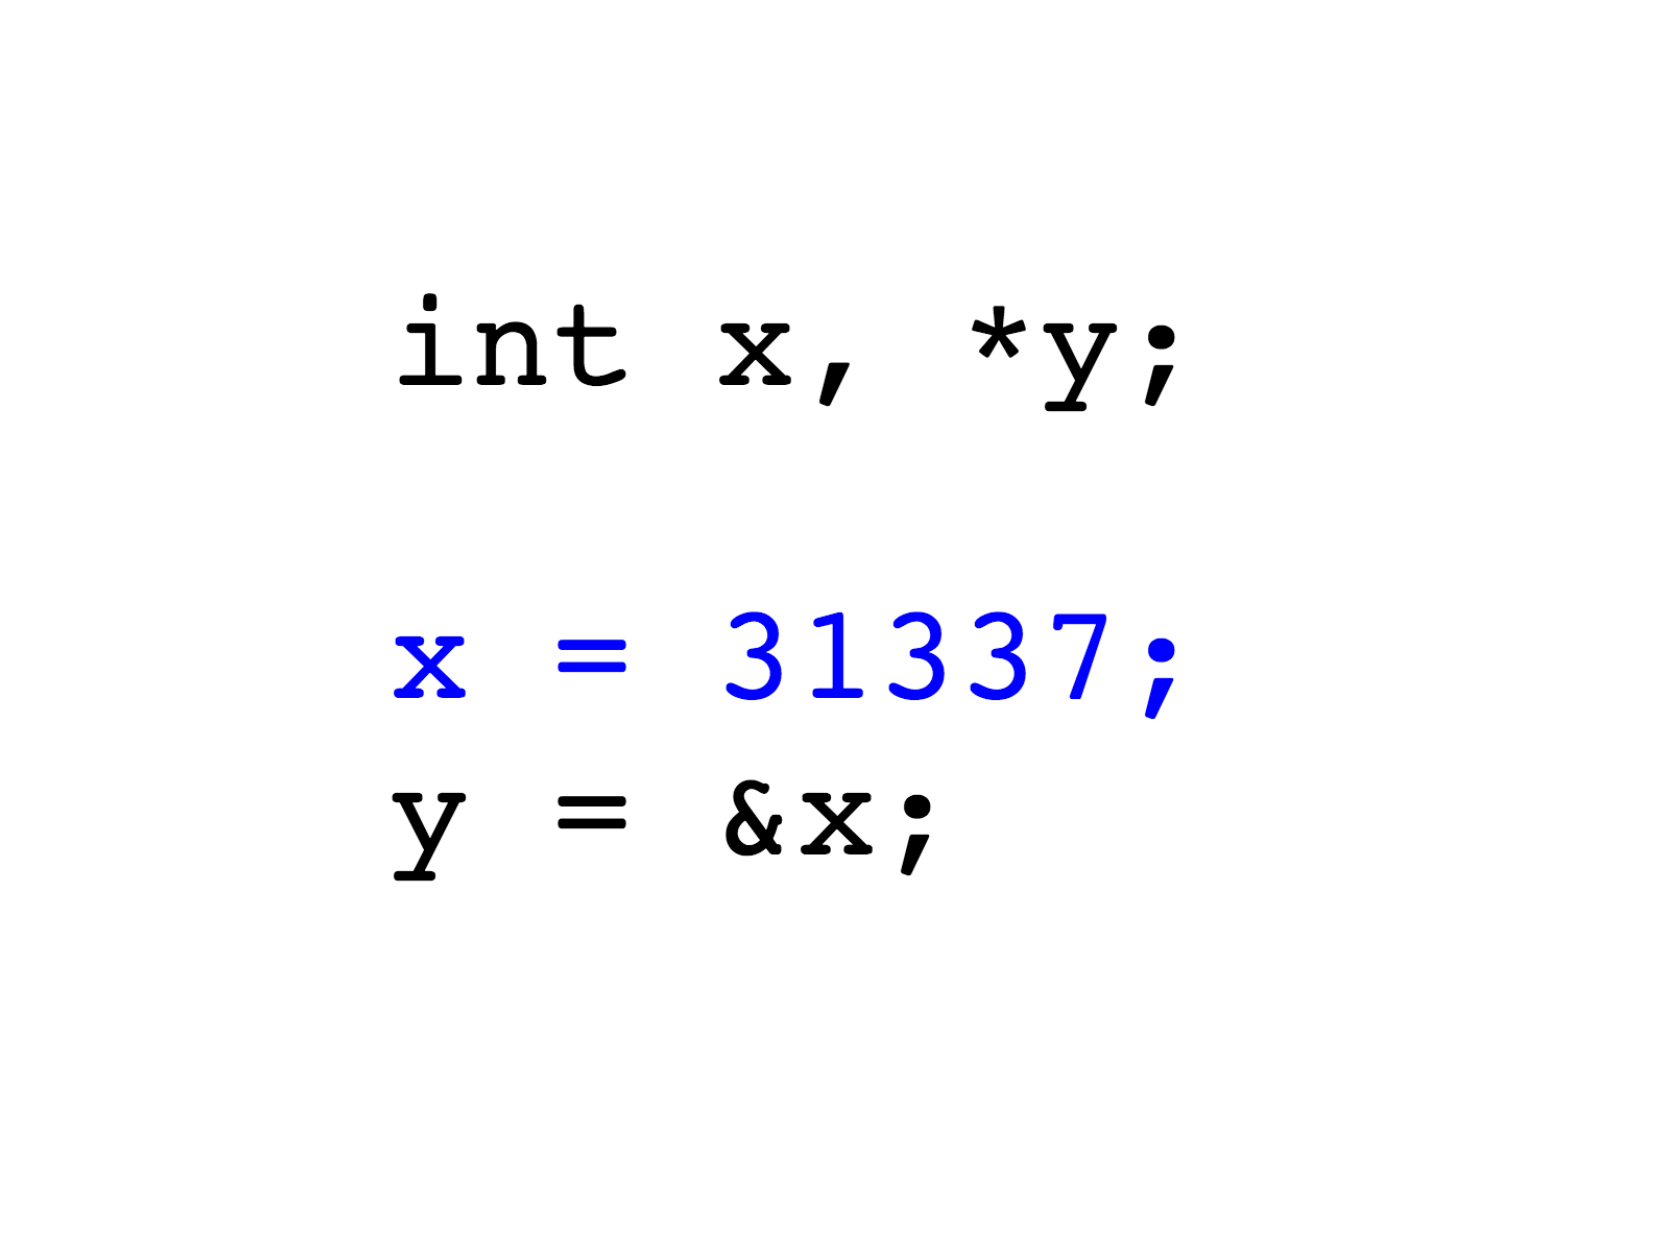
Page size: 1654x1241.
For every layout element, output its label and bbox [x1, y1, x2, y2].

picture [376, 264, 1242, 915]
